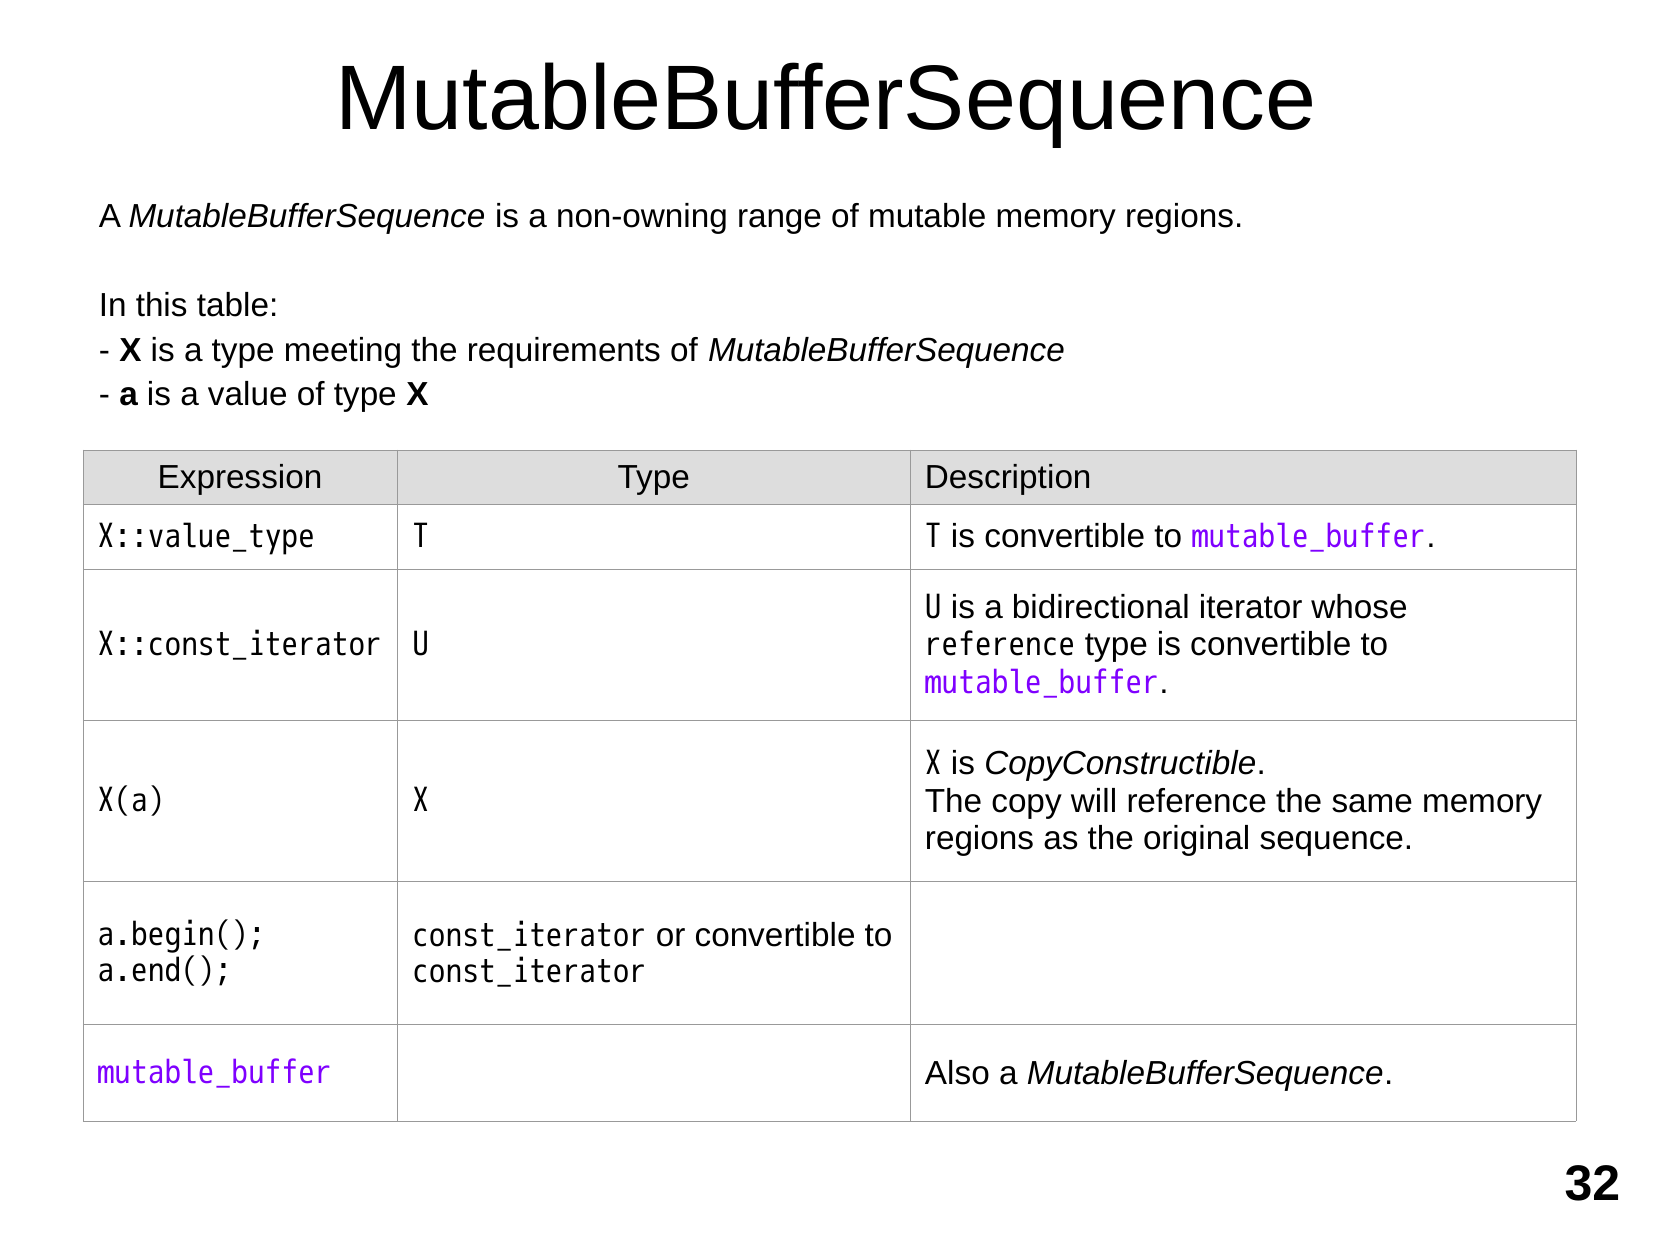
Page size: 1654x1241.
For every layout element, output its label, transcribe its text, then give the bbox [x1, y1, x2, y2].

table_cell [398, 1025, 910, 1121]
table_cell const_iterator or convertible to const_iterator [398, 882, 910, 1024]
table_cell mutable_buffer [84, 1025, 397, 1121]
table_header Type [398, 451, 910, 504]
table_cell X [398, 721, 910, 881]
table_cell a.begin(); a.end(); [84, 882, 397, 1024]
table_cell U [398, 570, 910, 720]
table_header Description [911, 451, 1576, 504]
table_cell T [398, 505, 910, 569]
table_cell X(a) [84, 721, 397, 881]
table_cell T is convertible to mutable_buffer. [911, 505, 1576, 569]
table_cell [911, 882, 1576, 1024]
table_cell X is CopyConstructible. The copy will reference the same memory regions as the original sequence. [911, 721, 1576, 881]
table_cell X::const_iterator [84, 570, 397, 720]
text_box A MutableBufferSequence is a non-owning range of mutable memory regions. In this table: - X is a type meeting the requirements of MutableBufferSequence - a is a value of type X [84, 190, 1570, 421]
title MutableBufferSequence [82, 15, 1571, 181]
table_cell U is a bidirectional iterator whose reference type is convertible to mutable_buffer. [911, 570, 1576, 720]
table_header Expression [84, 451, 397, 504]
table_cell X::value_type [84, 505, 397, 569]
table_cell Also a MutableBufferSequence. [911, 1025, 1576, 1121]
